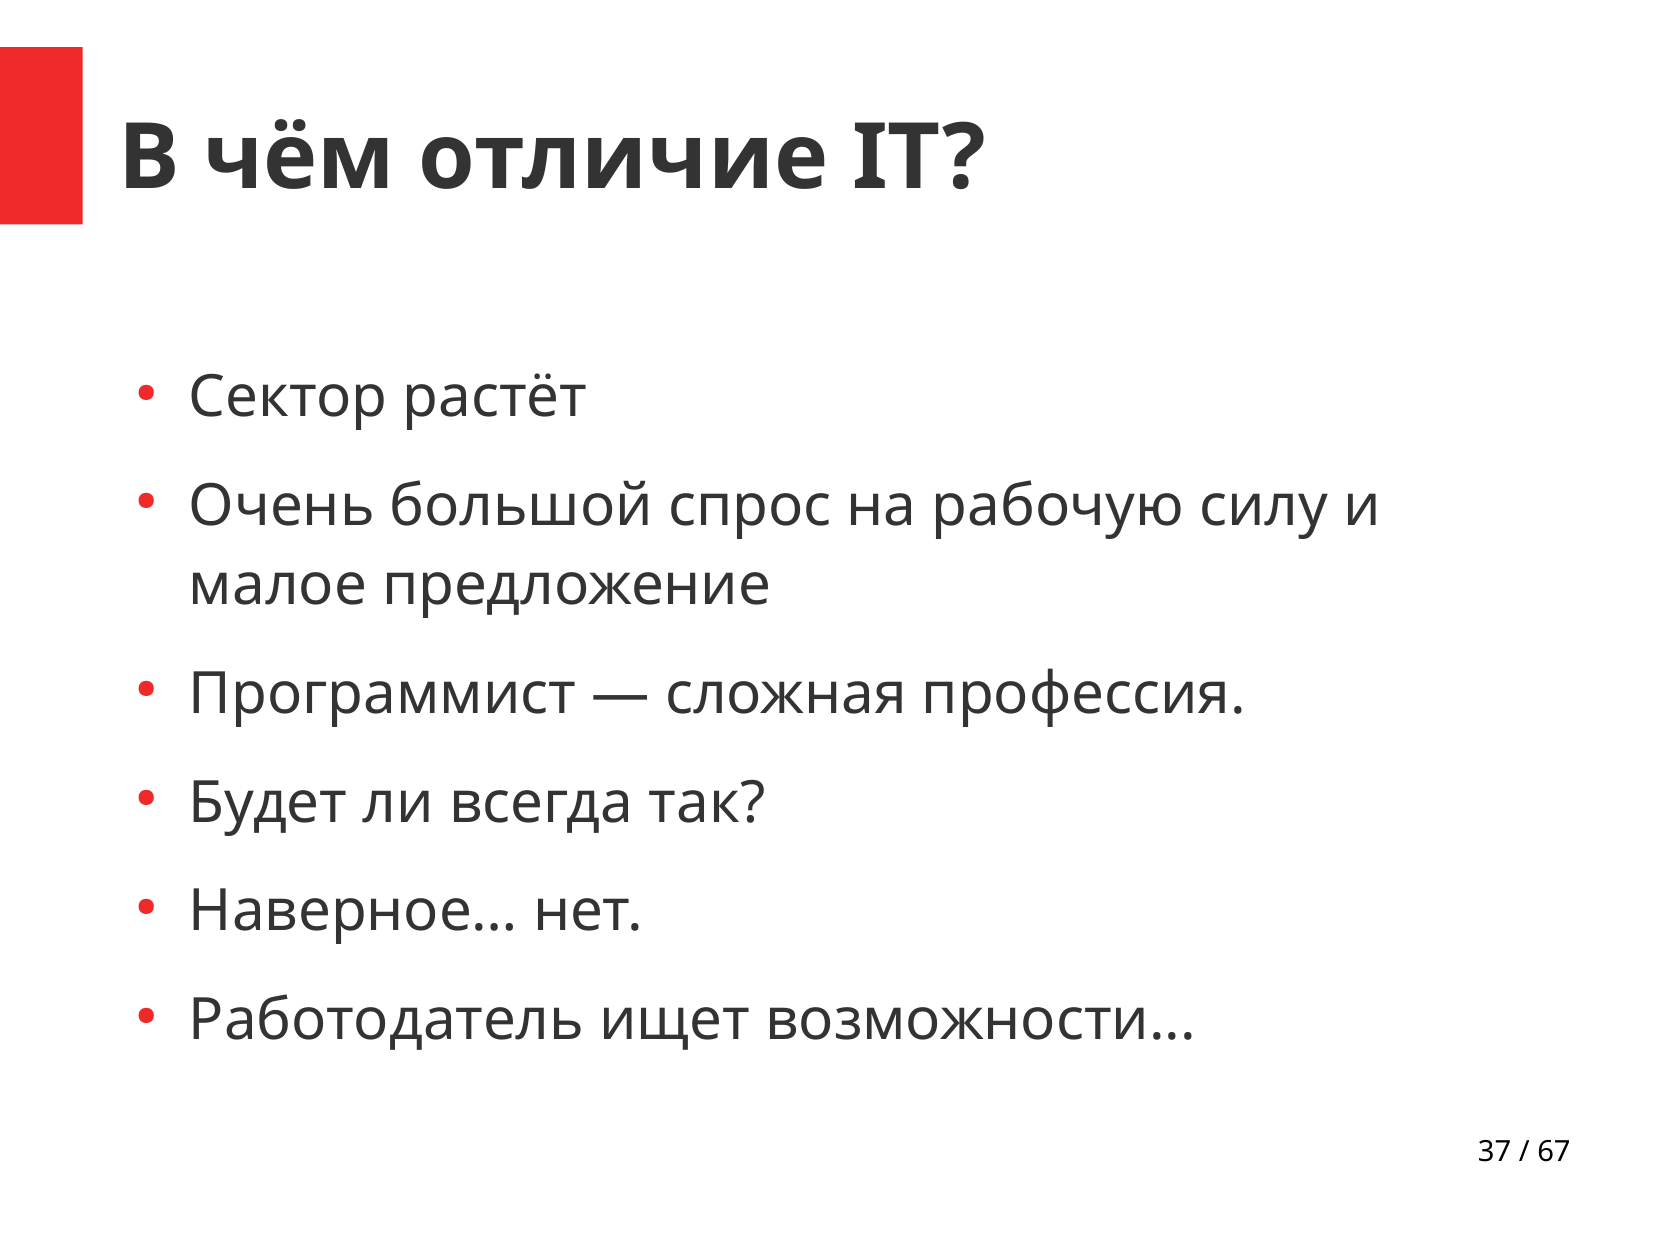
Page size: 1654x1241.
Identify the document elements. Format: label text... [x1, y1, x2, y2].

title В чём отличие IT? [118, 49, 1571, 257]
list Сектор растёт Очень большой спрос на рабочую силу и малое предложение Программист — сложная профессия. Будет ли всегда так? Наверное… нет. Работодатель ищет возможности... [118, 354, 1536, 1074]
